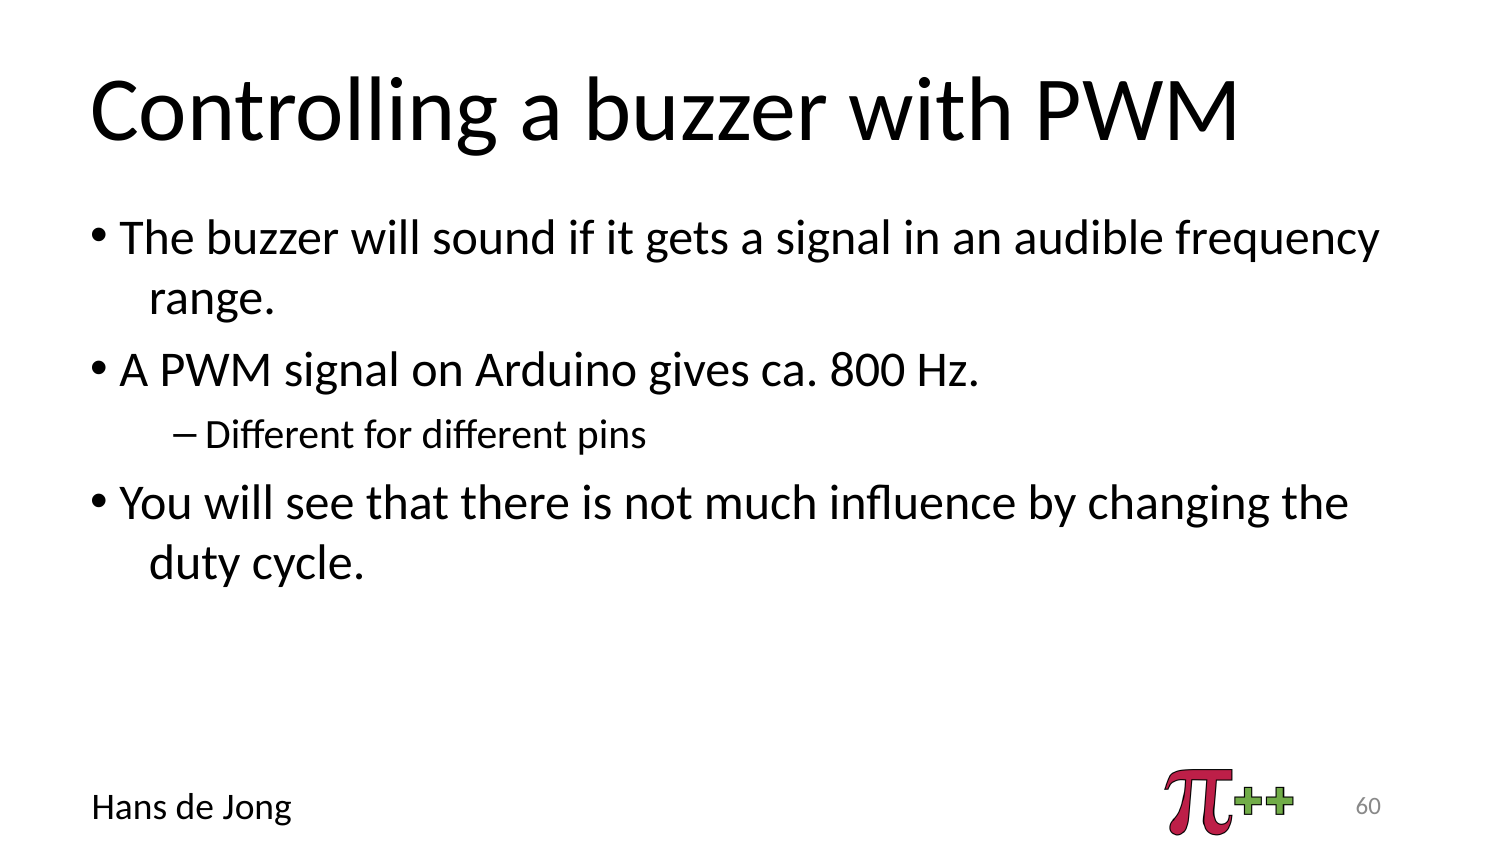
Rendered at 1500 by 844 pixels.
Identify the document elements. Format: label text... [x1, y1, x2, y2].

list The buzzer will sound if it gets a signal in an audible frequency range. A PWM signal on Arduino gives ca. 800 Hz. Different for different pins You will see that there is not much influence by changing the duty cycle. [75, 196, 1426, 754]
title Controlling a buzzer with PWM [75, 33, 1426, 175]
text_box 60 [1340, 782, 1426, 827]
